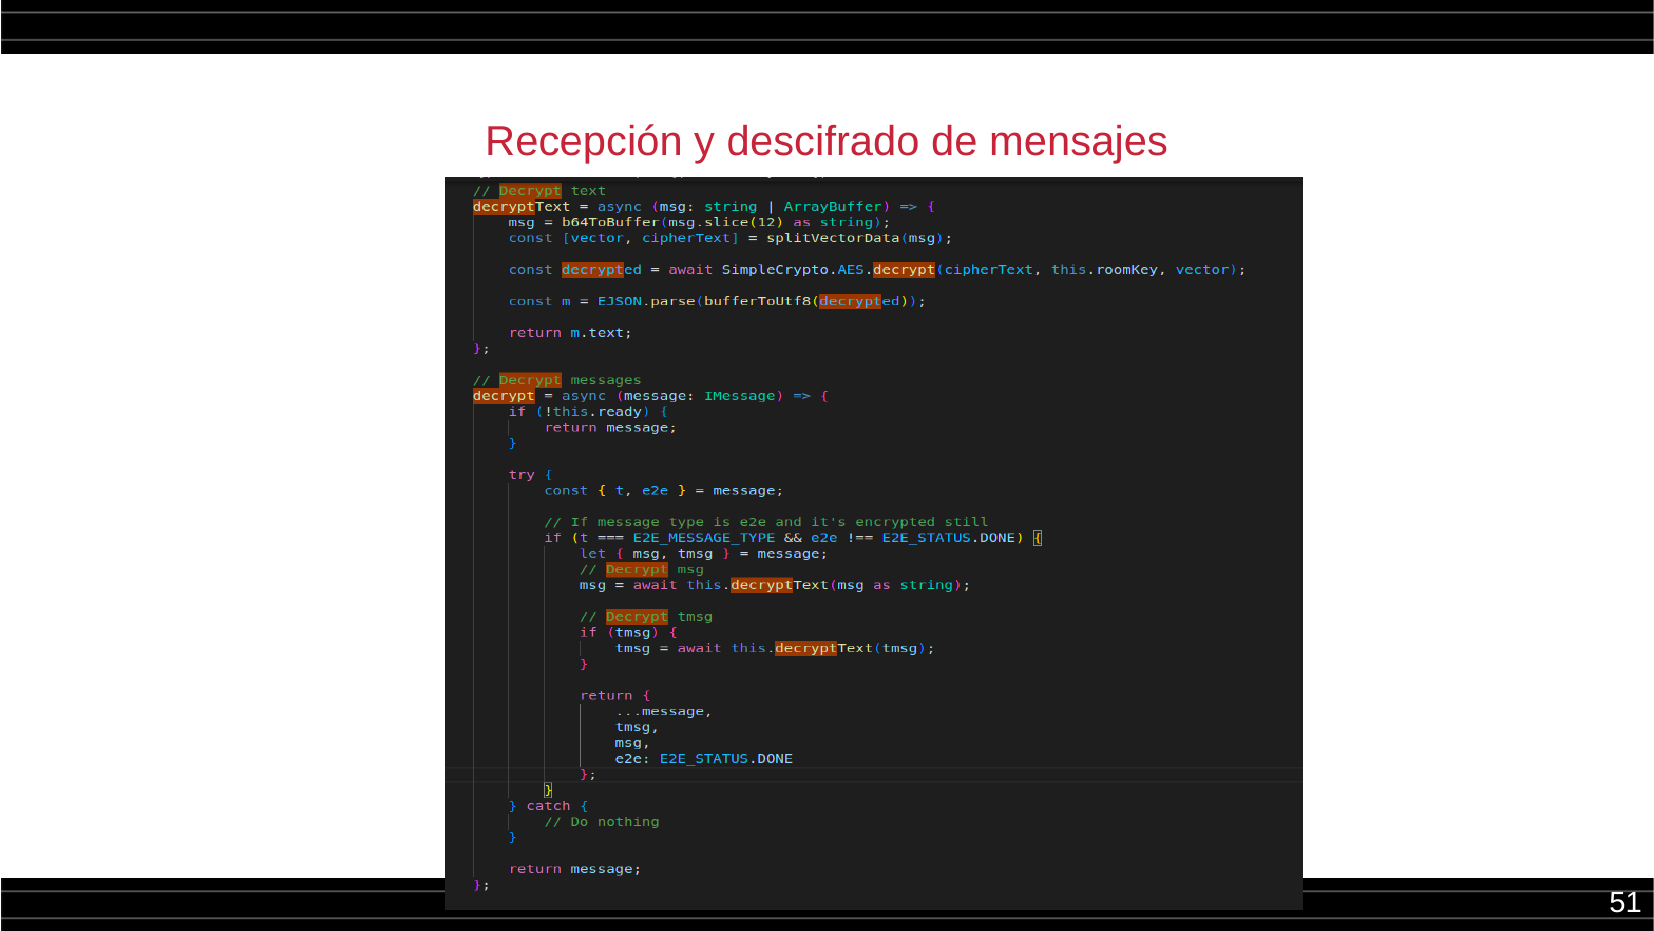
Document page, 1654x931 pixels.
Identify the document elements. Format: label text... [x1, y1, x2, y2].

title Recepción y descifrado de mensajes [82, 92, 1571, 189]
picture [1, 177, 1654, 931]
picture [1, 0, 1654, 54]
